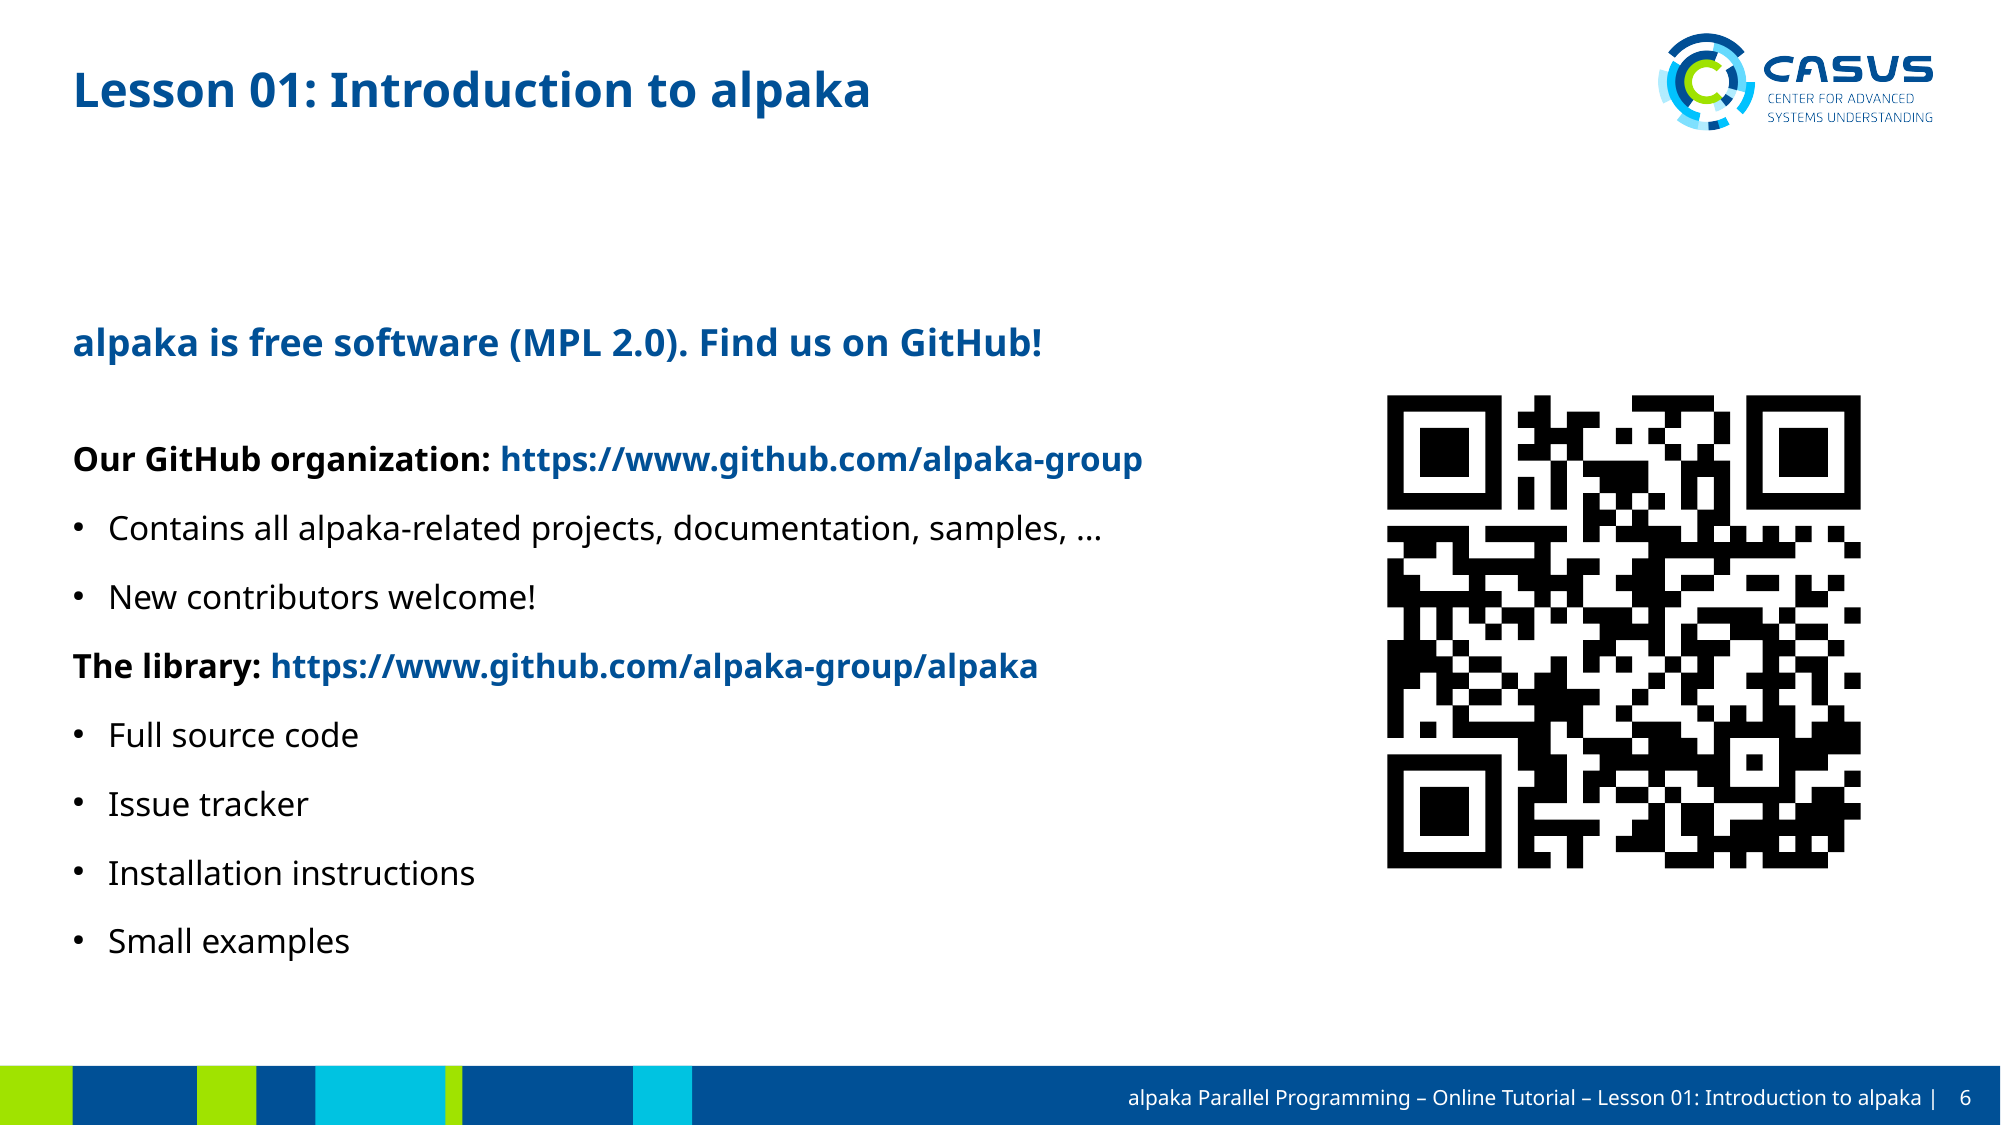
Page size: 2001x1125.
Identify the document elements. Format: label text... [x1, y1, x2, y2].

picture [1370, 377, 1878, 886]
title Lesson 01: Introduction to alpaka [72, 54, 1620, 123]
picture [1658, 33, 1933, 131]
list alpaka is free software (MPL 2.0). Find us on GitHub! Our GitHub organization: https://www.github.com/alpaka-group Contains all alpaka-related projects, documentation, samples, … New contributors welcome! The library: https://www.github.com/alpaka-group/alpaka Full source code Issue tracker Installation instructions Small examples [72, 316, 1620, 979]
